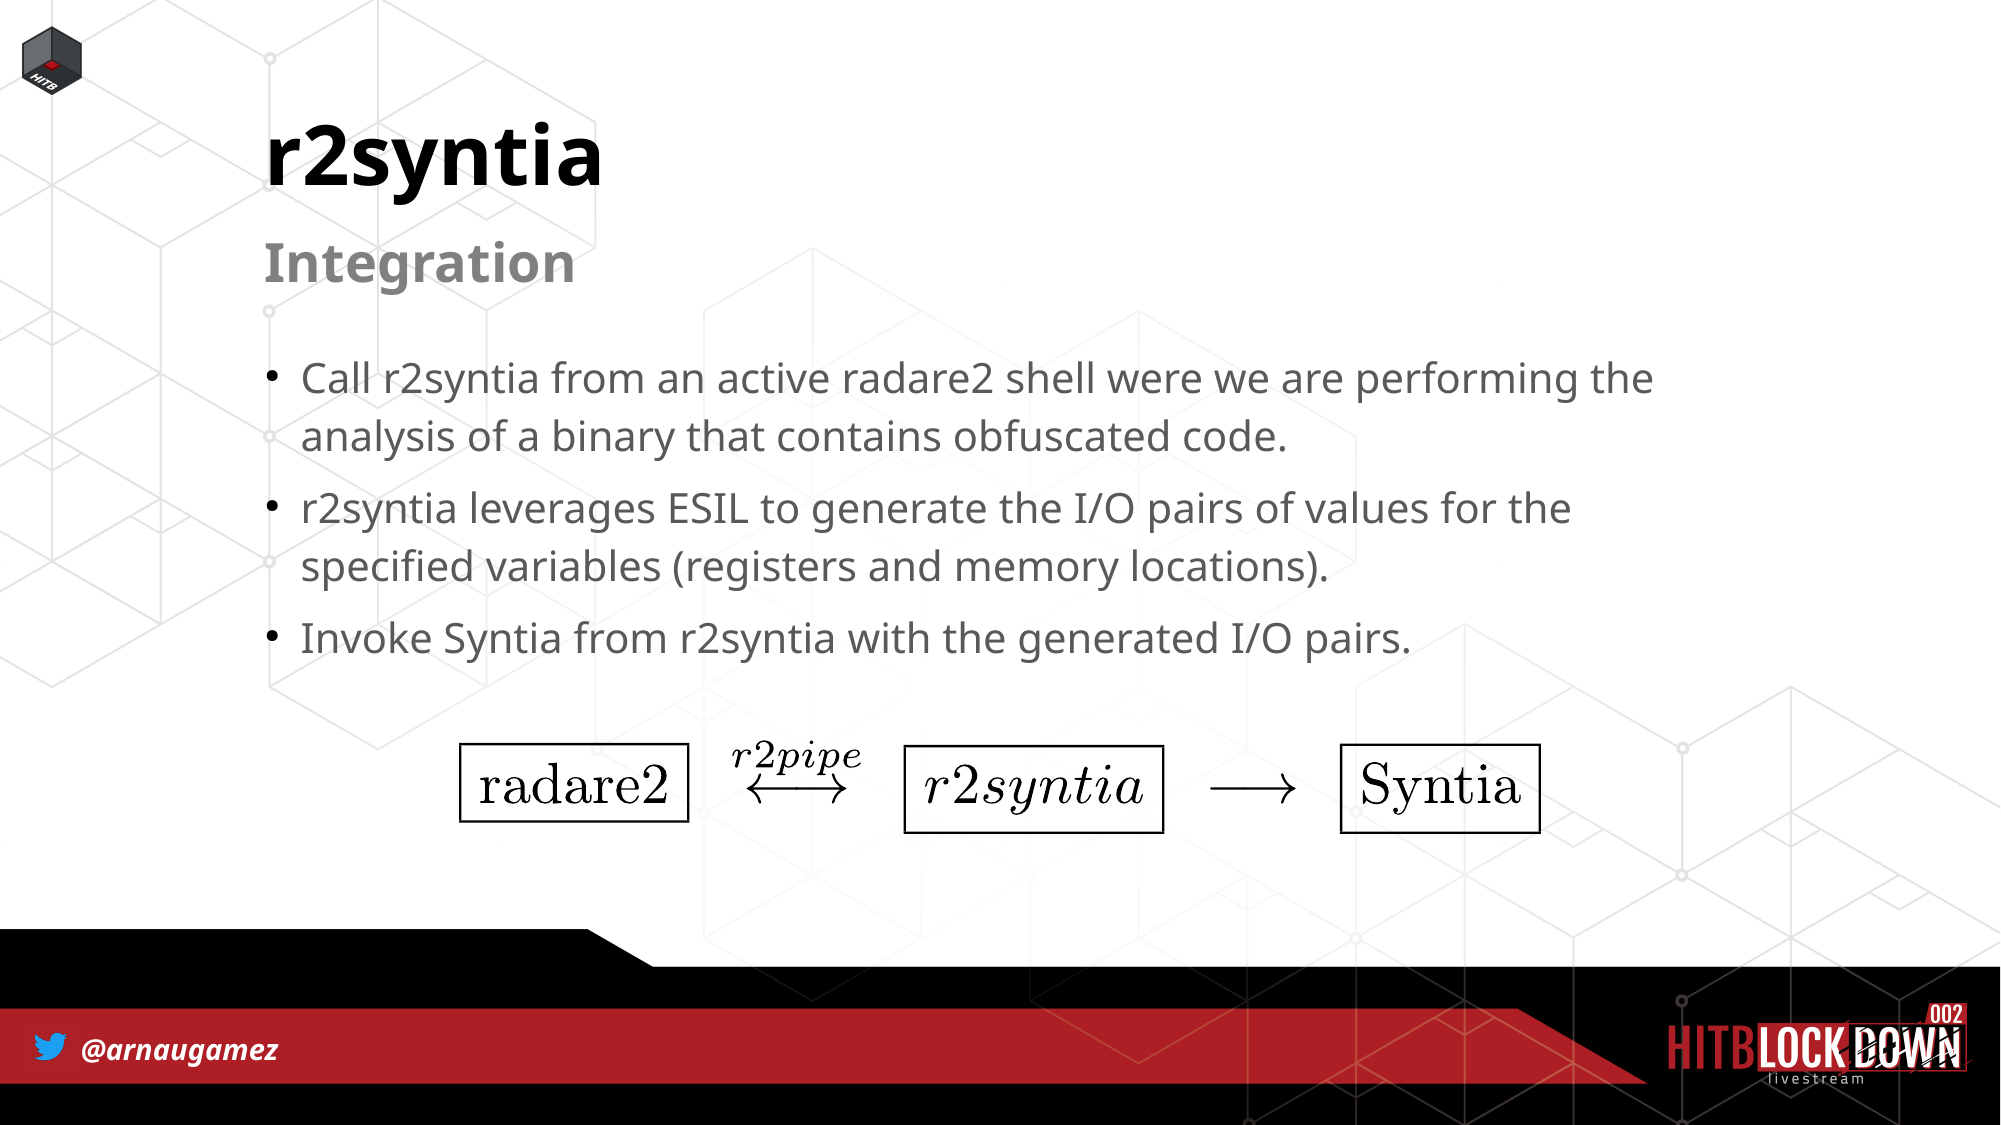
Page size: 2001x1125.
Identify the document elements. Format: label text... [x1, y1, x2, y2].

title r2syntia [249, 108, 1750, 210]
picture [0, 0, 2001, 1125]
text_box Integration [249, 227, 1790, 322]
text_box Call r2syntia from an active radare2 shell were we are performing the analysis of a binary that contains obfuscated code. r2syntia leverages ESIL to generate the I/O pairs of values for the specified variables (registers and memory locations). Invoke Syntia from r2syntia with the generated I/O pairs. [250, 336, 1751, 871]
